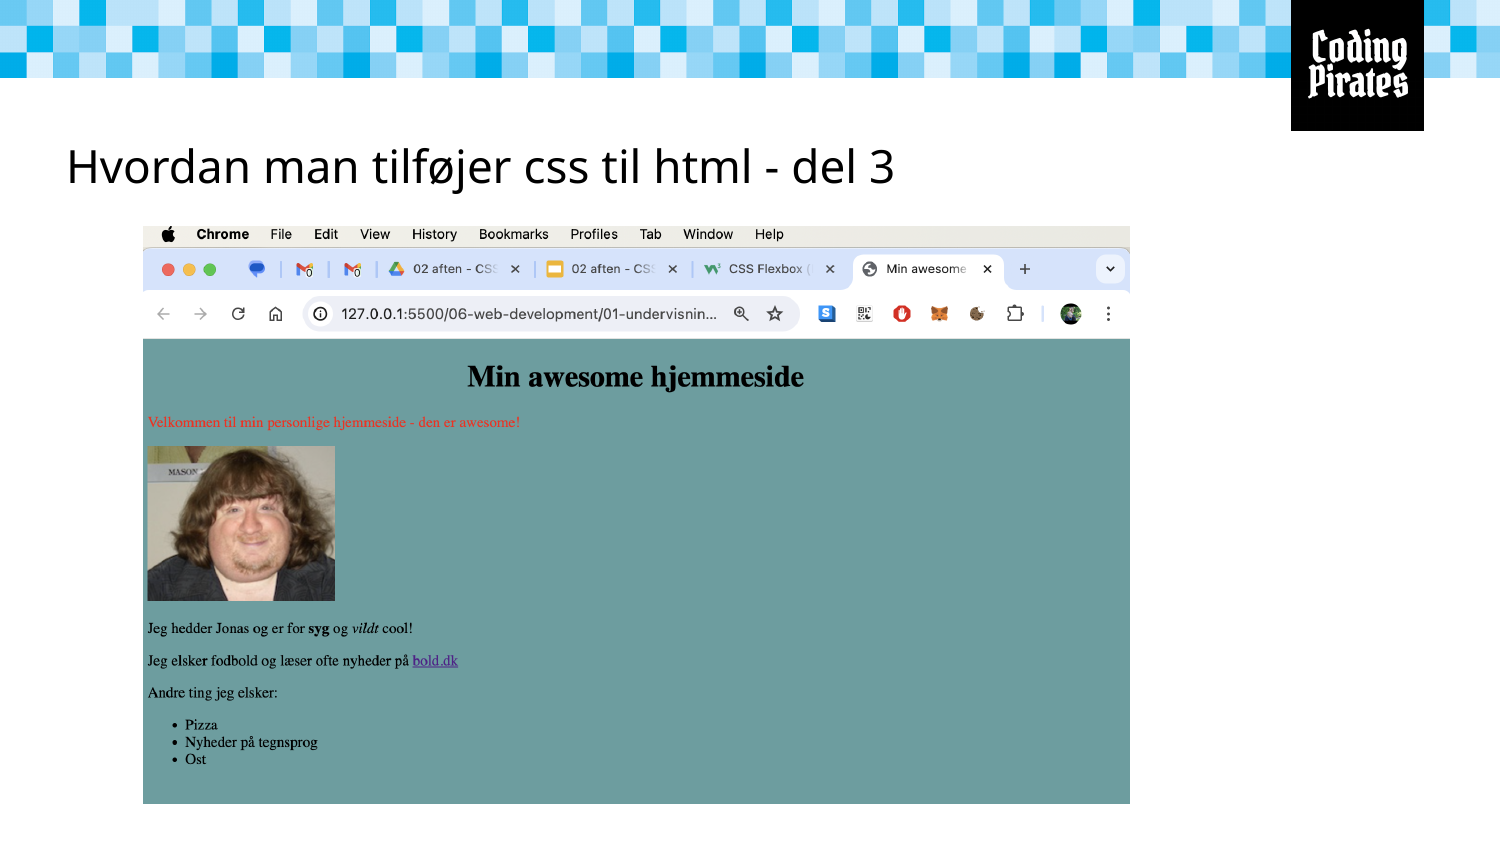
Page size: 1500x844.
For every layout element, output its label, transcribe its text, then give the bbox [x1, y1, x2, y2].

picture [1291, 0, 1424, 131]
title Hvordan man tilføjer css til html - del 3 [51, 123, 1223, 217]
picture [0, 0, 1056, 78]
picture [143, 226, 1130, 804]
